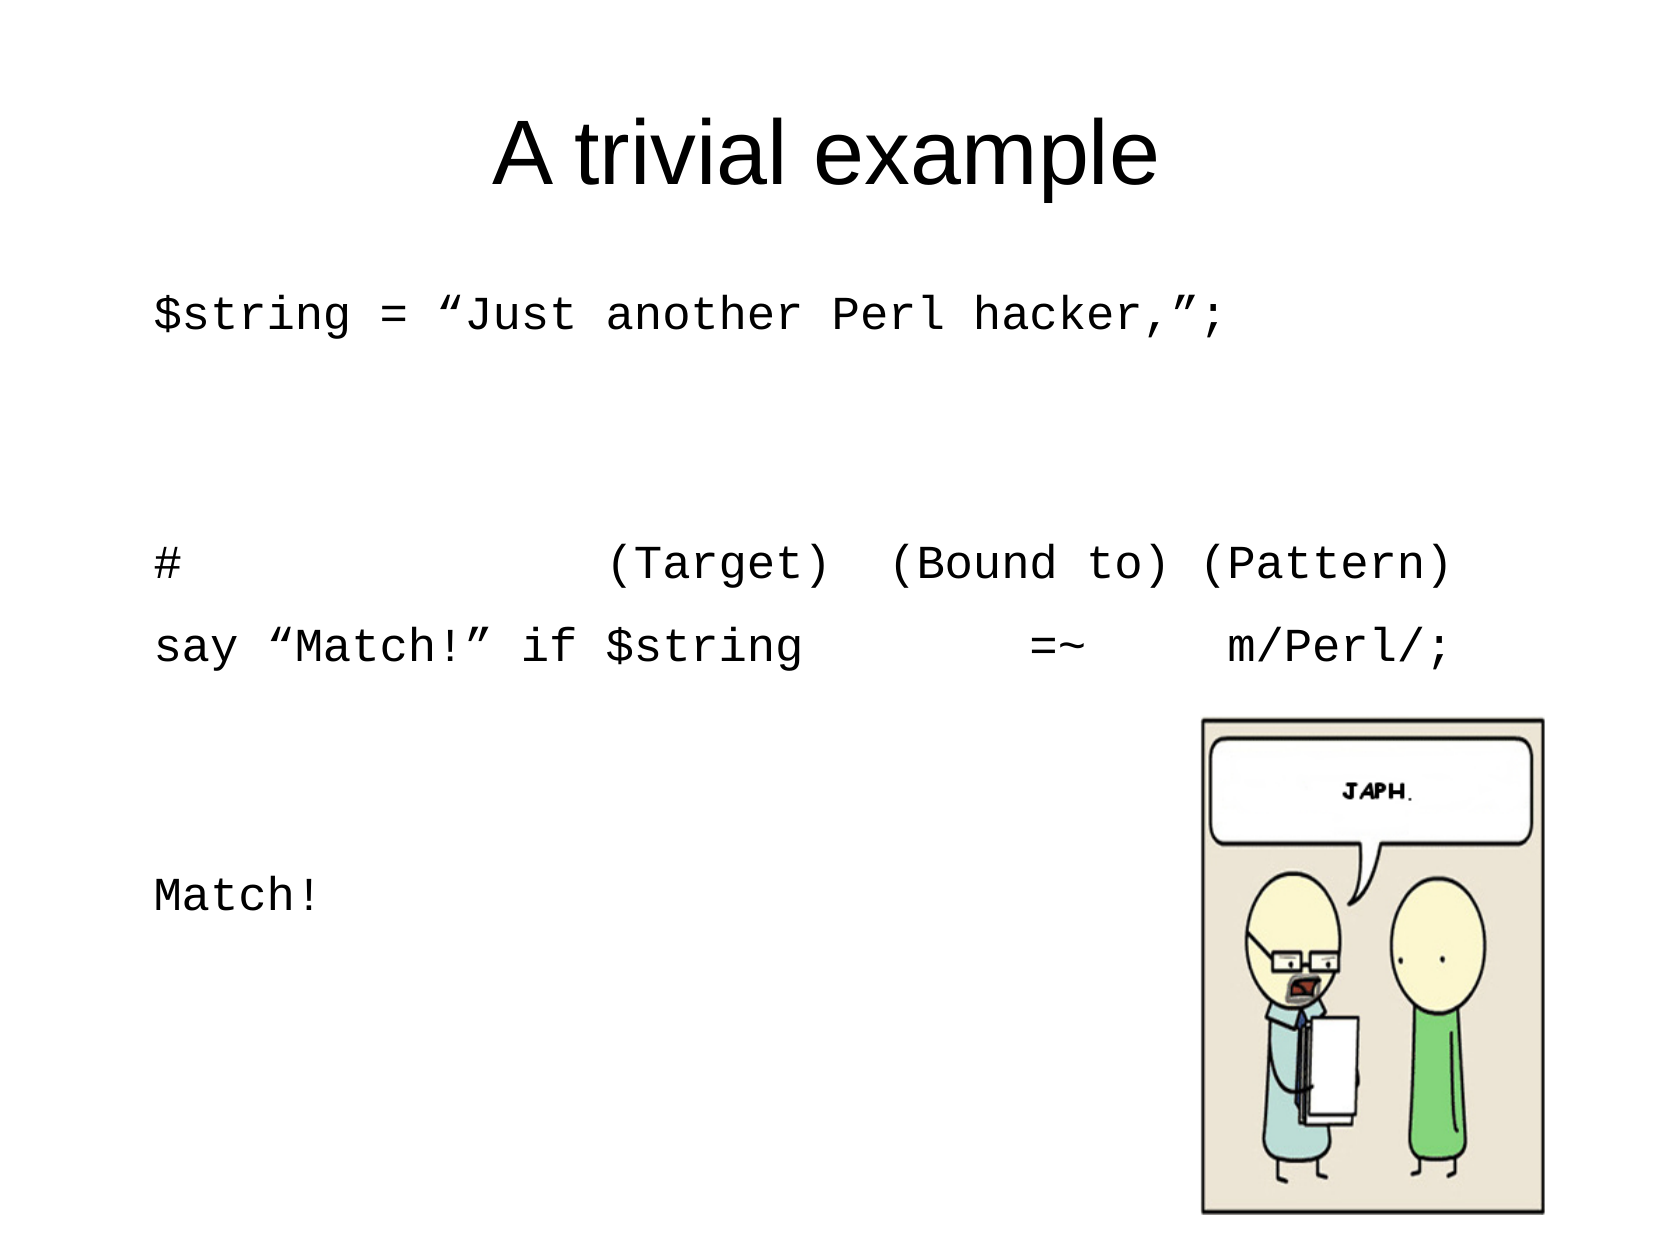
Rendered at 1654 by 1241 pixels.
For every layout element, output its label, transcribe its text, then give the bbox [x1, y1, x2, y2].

picture [1200, 715, 1546, 1216]
title A trivial example [82, 49, 1571, 257]
list $string = “Just another Perl hacker,”; # (Target) (Bound to) (Pattern) say “Match!” if $string =~ m/Perl/; Match! [82, 290, 1571, 1010]
